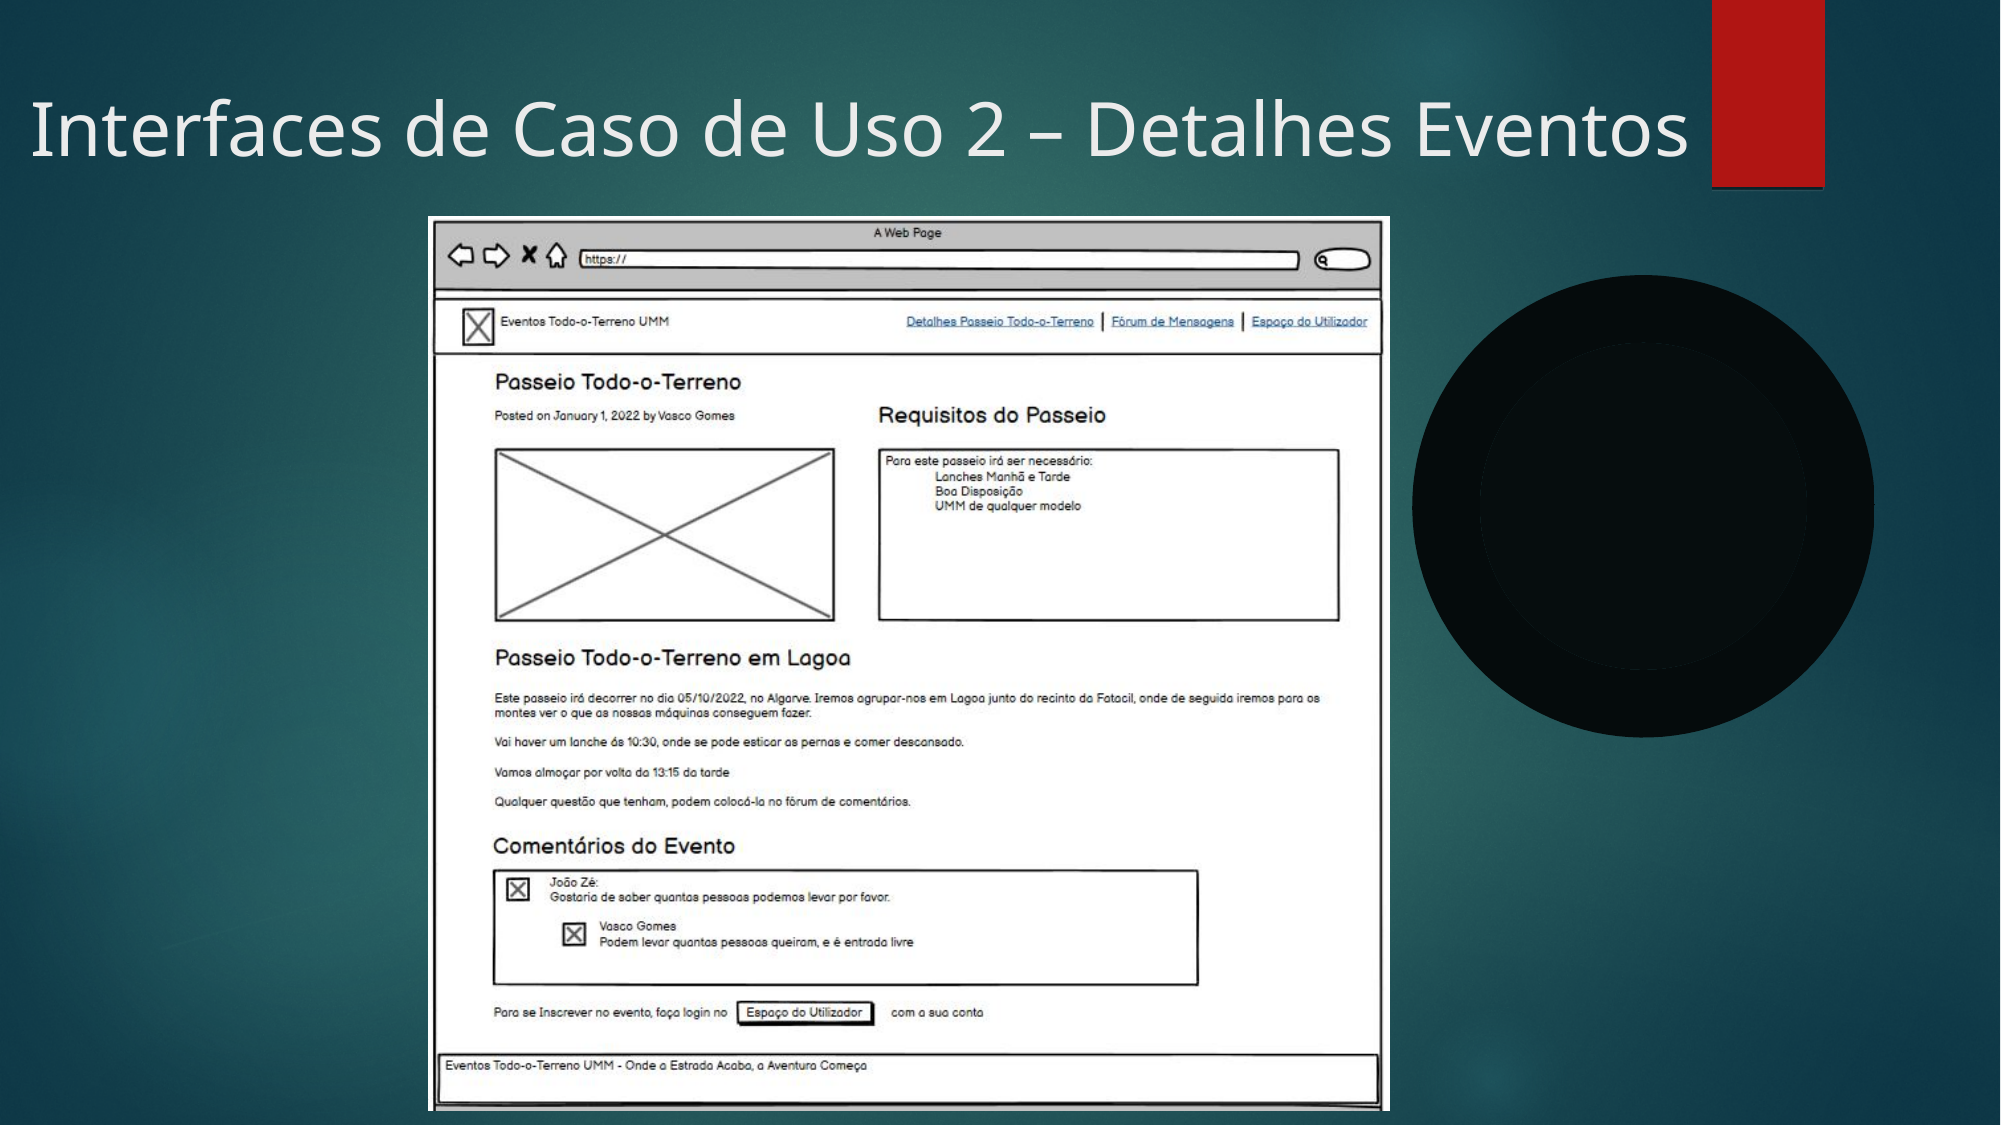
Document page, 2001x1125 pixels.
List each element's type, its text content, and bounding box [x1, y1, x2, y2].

title Interfaces de Caso de Uso 2 – Detalhes Eventos [15, 74, 1988, 305]
picture [428, 217, 1390, 1111]
